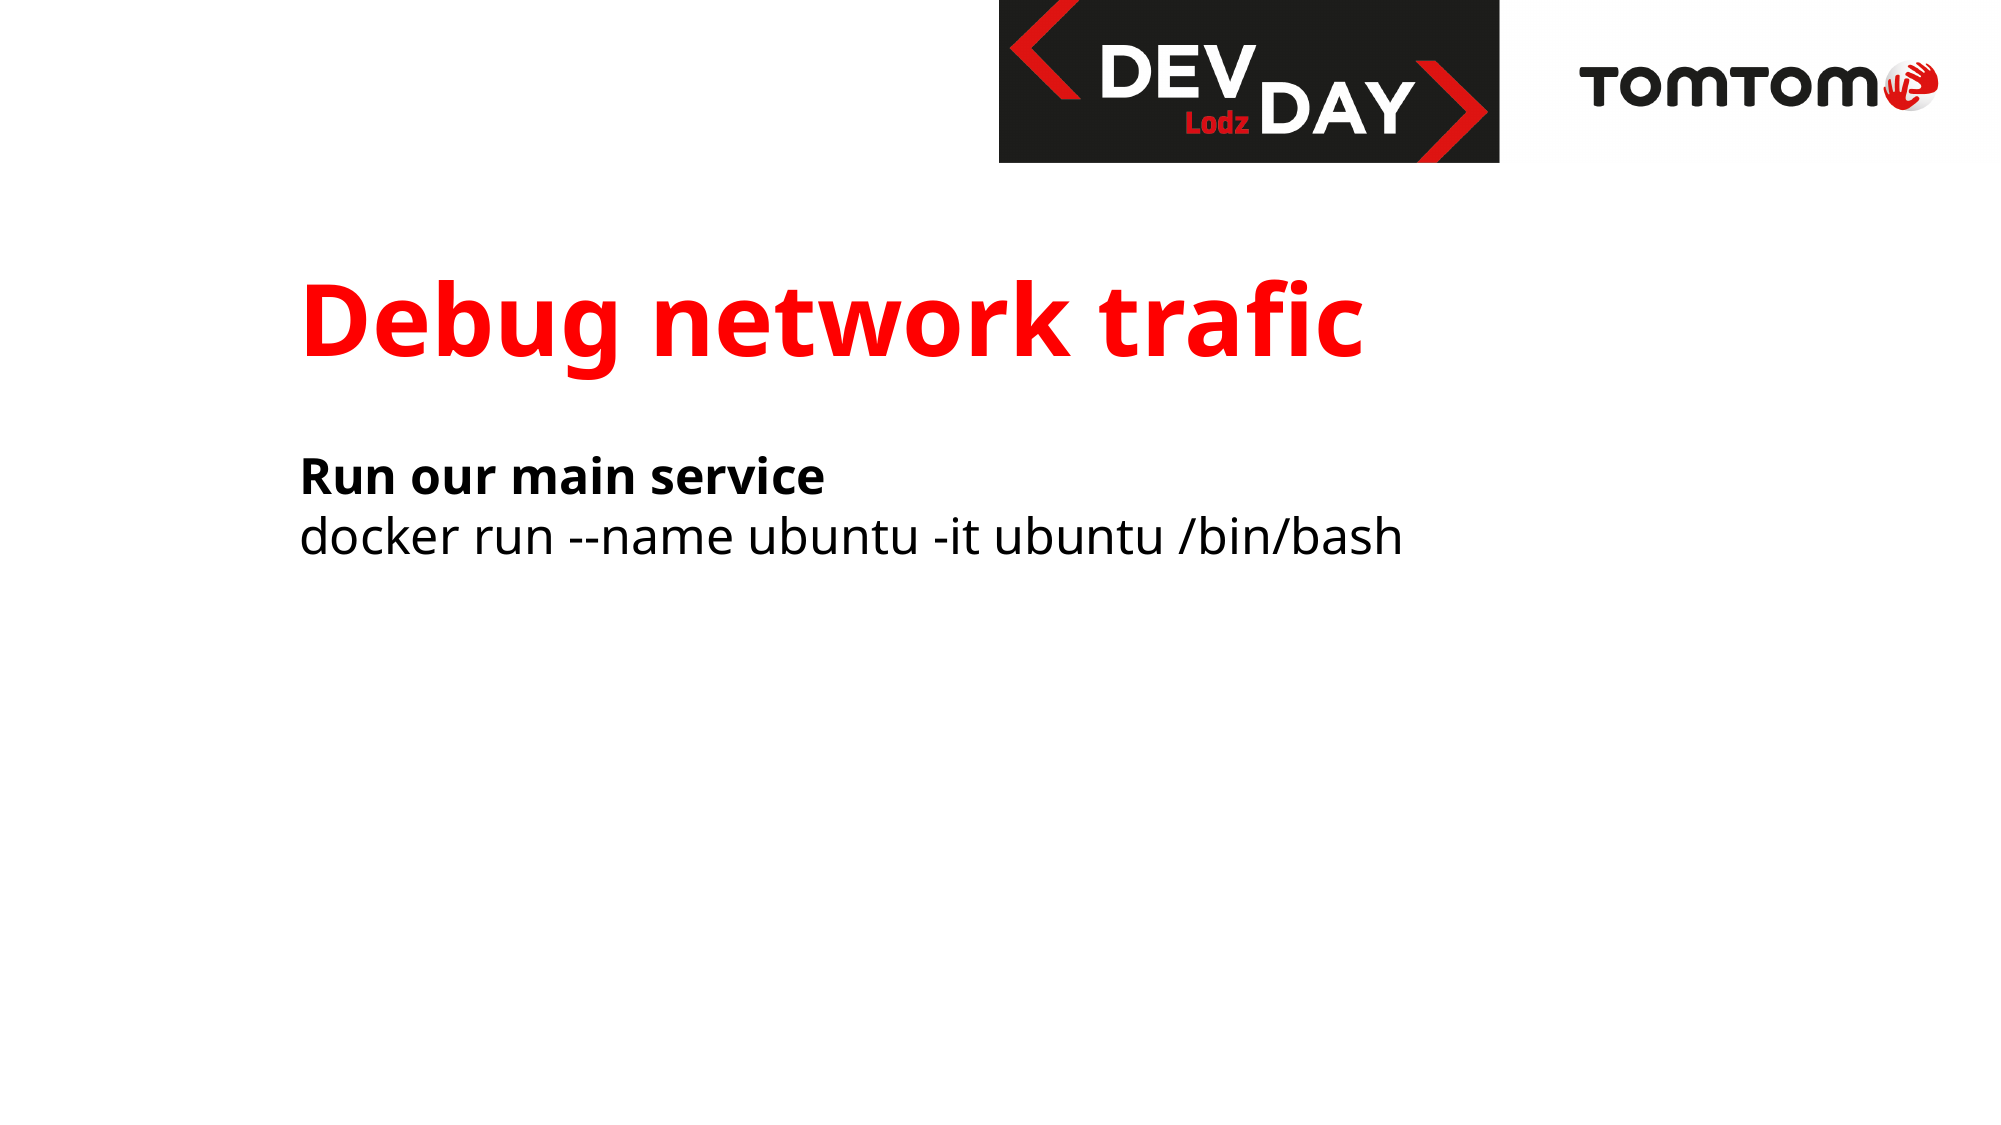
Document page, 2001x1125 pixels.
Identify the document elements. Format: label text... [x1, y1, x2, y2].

text_box Run our main service docker run --name ubuntu -it ubuntu /bin/bash [284, 437, 1718, 617]
text_box Debug network trafic [283, 249, 1717, 385]
picture [999, 0, 2000, 164]
